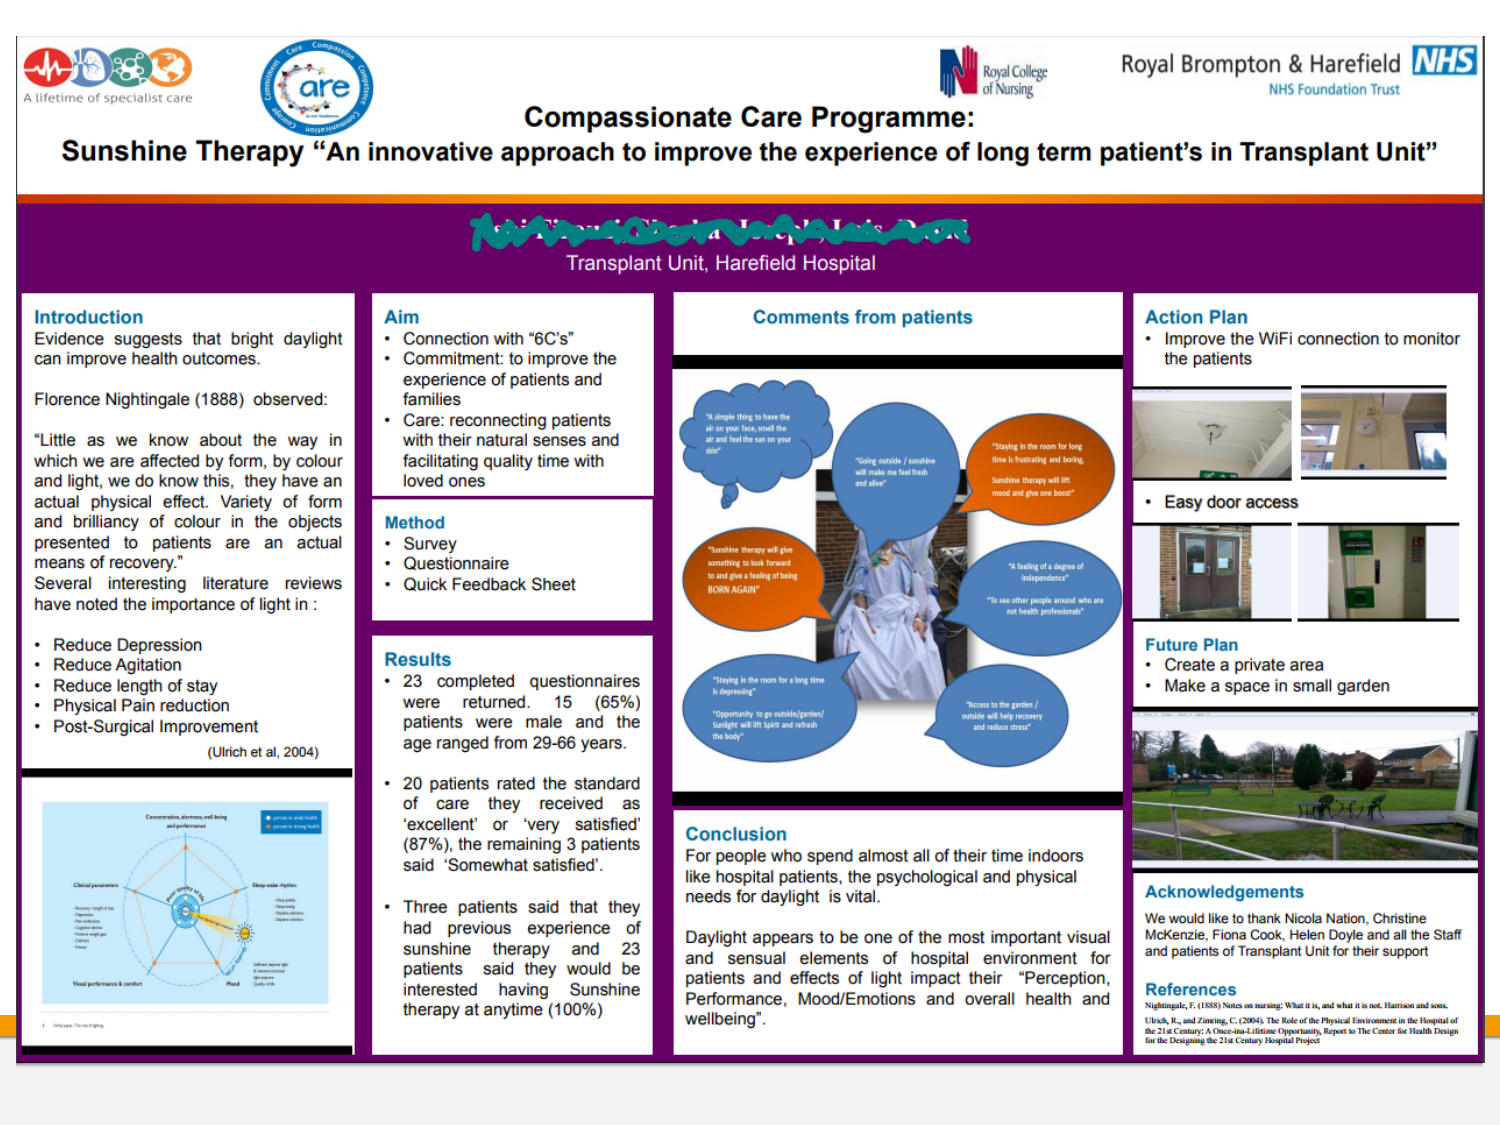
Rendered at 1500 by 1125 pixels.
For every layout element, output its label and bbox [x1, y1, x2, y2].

picture [16, 36, 1485, 1063]
